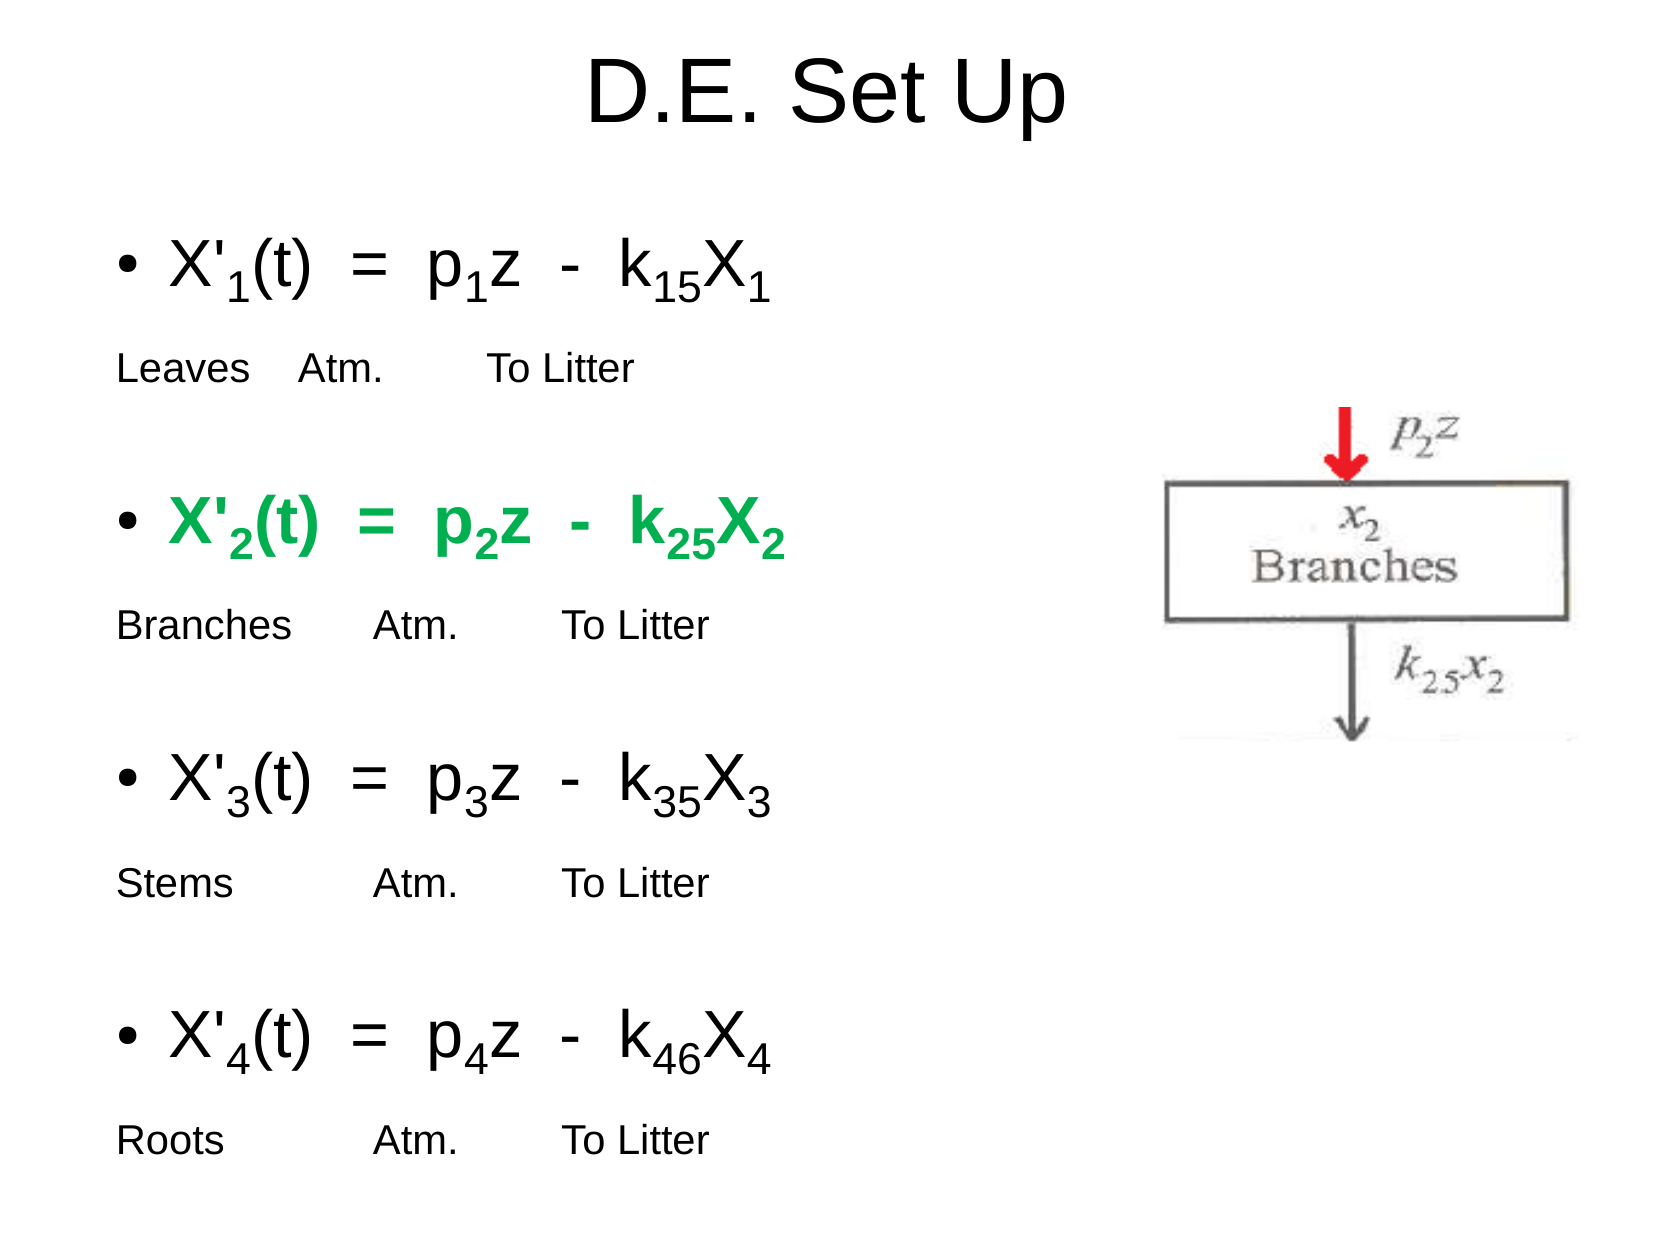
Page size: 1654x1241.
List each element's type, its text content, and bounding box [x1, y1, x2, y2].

list X'1(t) = p1z - k15X1 Leaves Atm. To Litter X'2(t) = p2z - k25X2 Branches Atm. To Litter X'3(t) = p3z - k35X3 Stems Atm. To Litter X'4(t) = p4z - k46X4 Roots Atm. To Litter [80, 219, 1536, 1170]
picture [1158, 407, 1584, 746]
title D.E. Set Up [82, 5, 1571, 166]
